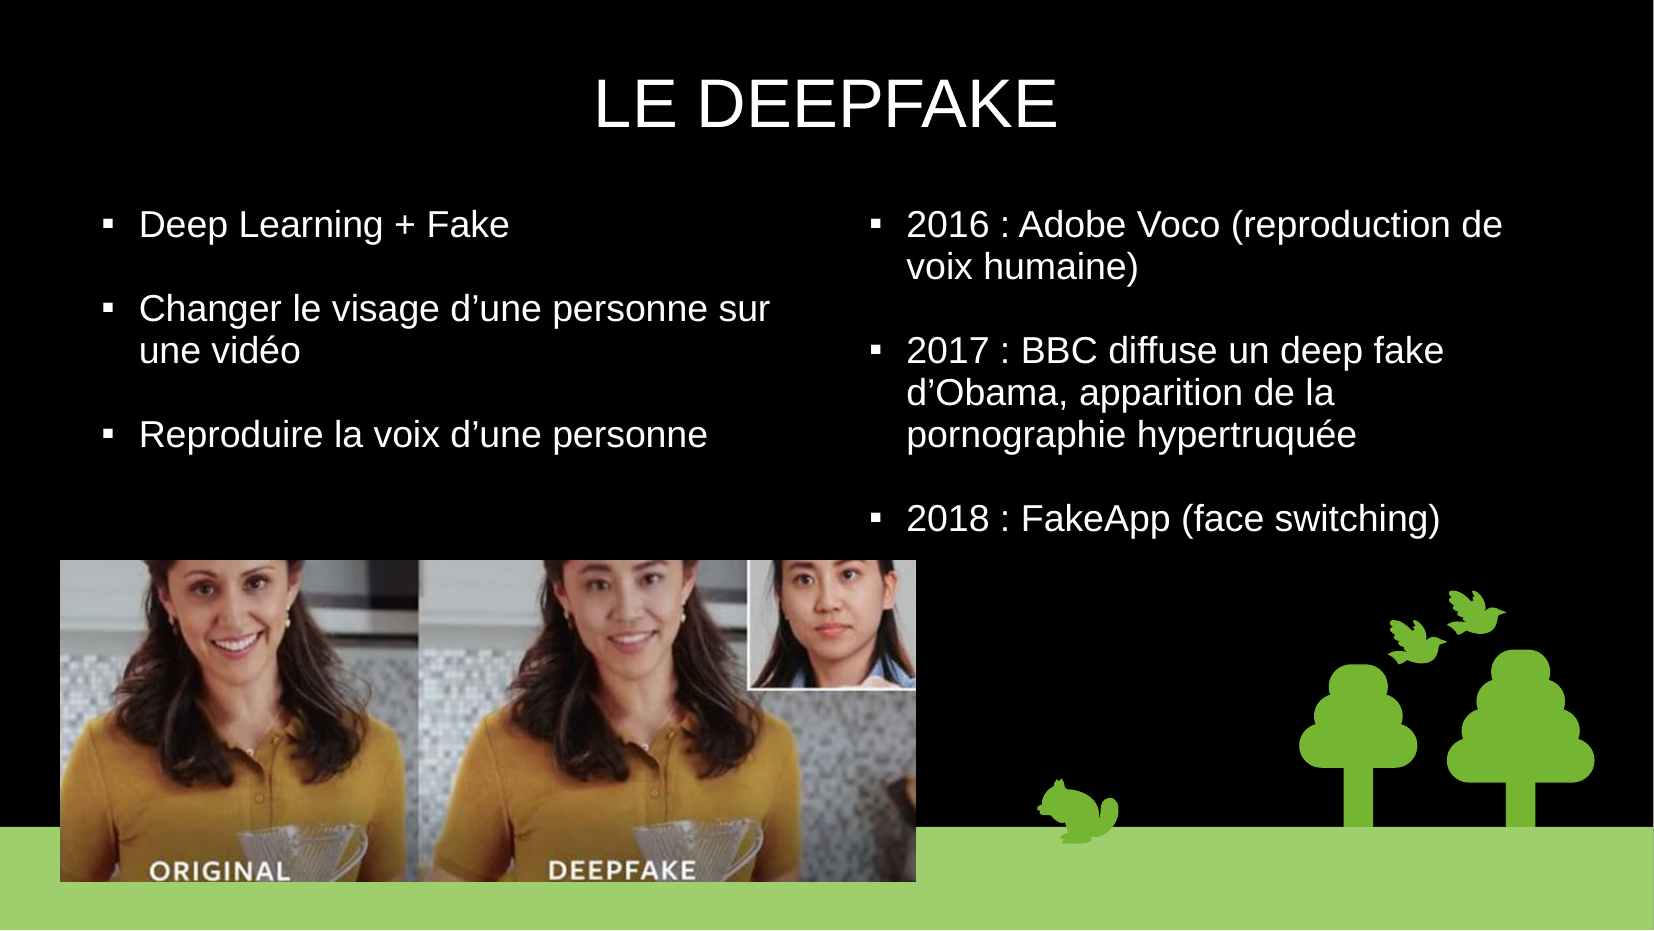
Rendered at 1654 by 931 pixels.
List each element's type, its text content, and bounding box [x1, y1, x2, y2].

text_box 2016 : Adobe Voco (reproduction de voix humaine) 2017 : BBC diffuse un deep fake d’Obama, apparition de la pornographie hypertruquée 2018 : FakeApp (face switching) [856, 196, 1565, 548]
title LE DEEPFAKE [88, 29, 1565, 178]
picture [60, 560, 916, 882]
text_box Deep Learning + Fake Changer le visage d’une personne sur une vidéo Reproduire la voix d’une personne [88, 196, 798, 502]
